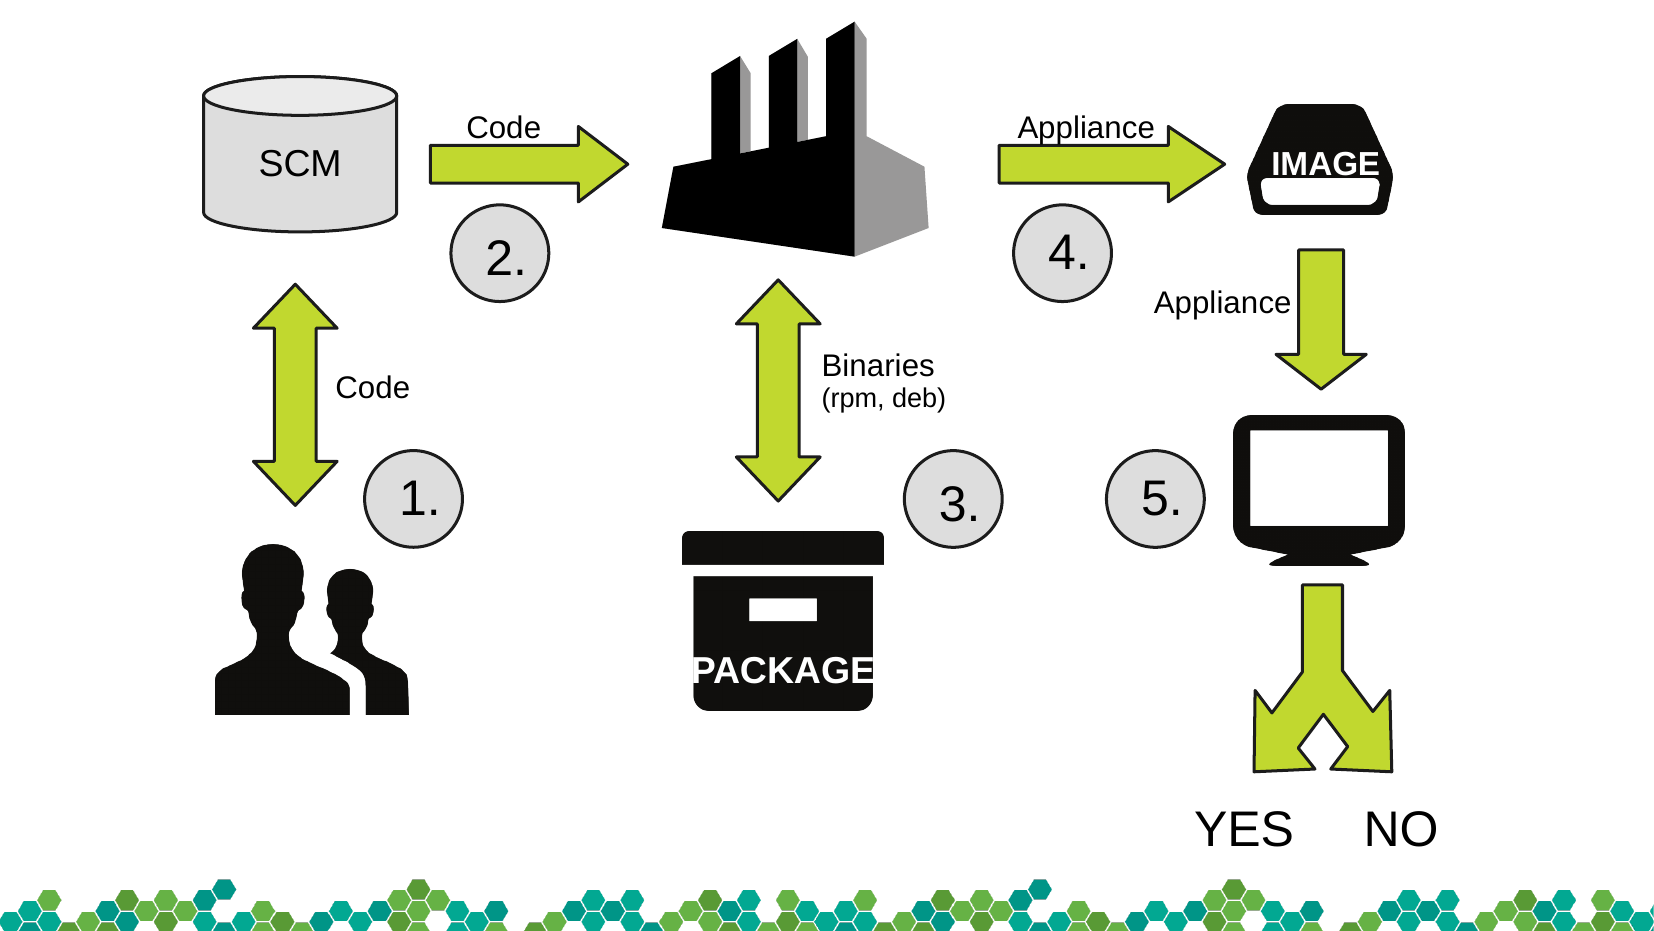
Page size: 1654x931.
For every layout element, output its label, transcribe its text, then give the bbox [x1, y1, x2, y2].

text_box Appliance [1139, 277, 1362, 336]
text_box 2. [470, 222, 555, 302]
picture [215, 544, 409, 715]
text_box Binaries (rpm, deb) [806, 341, 999, 432]
text_box 4. [1033, 217, 1117, 296]
picture [653, 13, 937, 265]
text_box [1106, 450, 1187, 538]
text_box [1039, 296, 1086, 302]
text_box Appliance [1002, 102, 1226, 161]
text_box Code [320, 363, 450, 420]
text_box [904, 450, 991, 538]
text_box [1254, 584, 1392, 772]
picture [682, 531, 884, 711]
picture [1247, 104, 1393, 215]
text_box [253, 284, 338, 506]
text_box 1. [384, 462, 468, 542]
text_box SCM [203, 98, 397, 232]
picture [0, 871, 1654, 931]
text_box Code [451, 102, 581, 160]
text_box [1276, 336, 1367, 390]
text_box 3. [924, 468, 1008, 548]
text_box YES [1179, 793, 1328, 870]
text_box [736, 279, 821, 502]
text_box [364, 450, 446, 538]
text_box [391, 542, 436, 548]
text_box [450, 204, 538, 292]
text_box [430, 128, 628, 202]
text_box [1133, 542, 1178, 548]
picture [1233, 415, 1405, 566]
text_box [1013, 204, 1095, 292]
text_box [1298, 249, 1344, 277]
text_box NO [1348, 793, 1497, 870]
text_box [999, 145, 1225, 202]
text_box 5. [1126, 462, 1210, 542]
